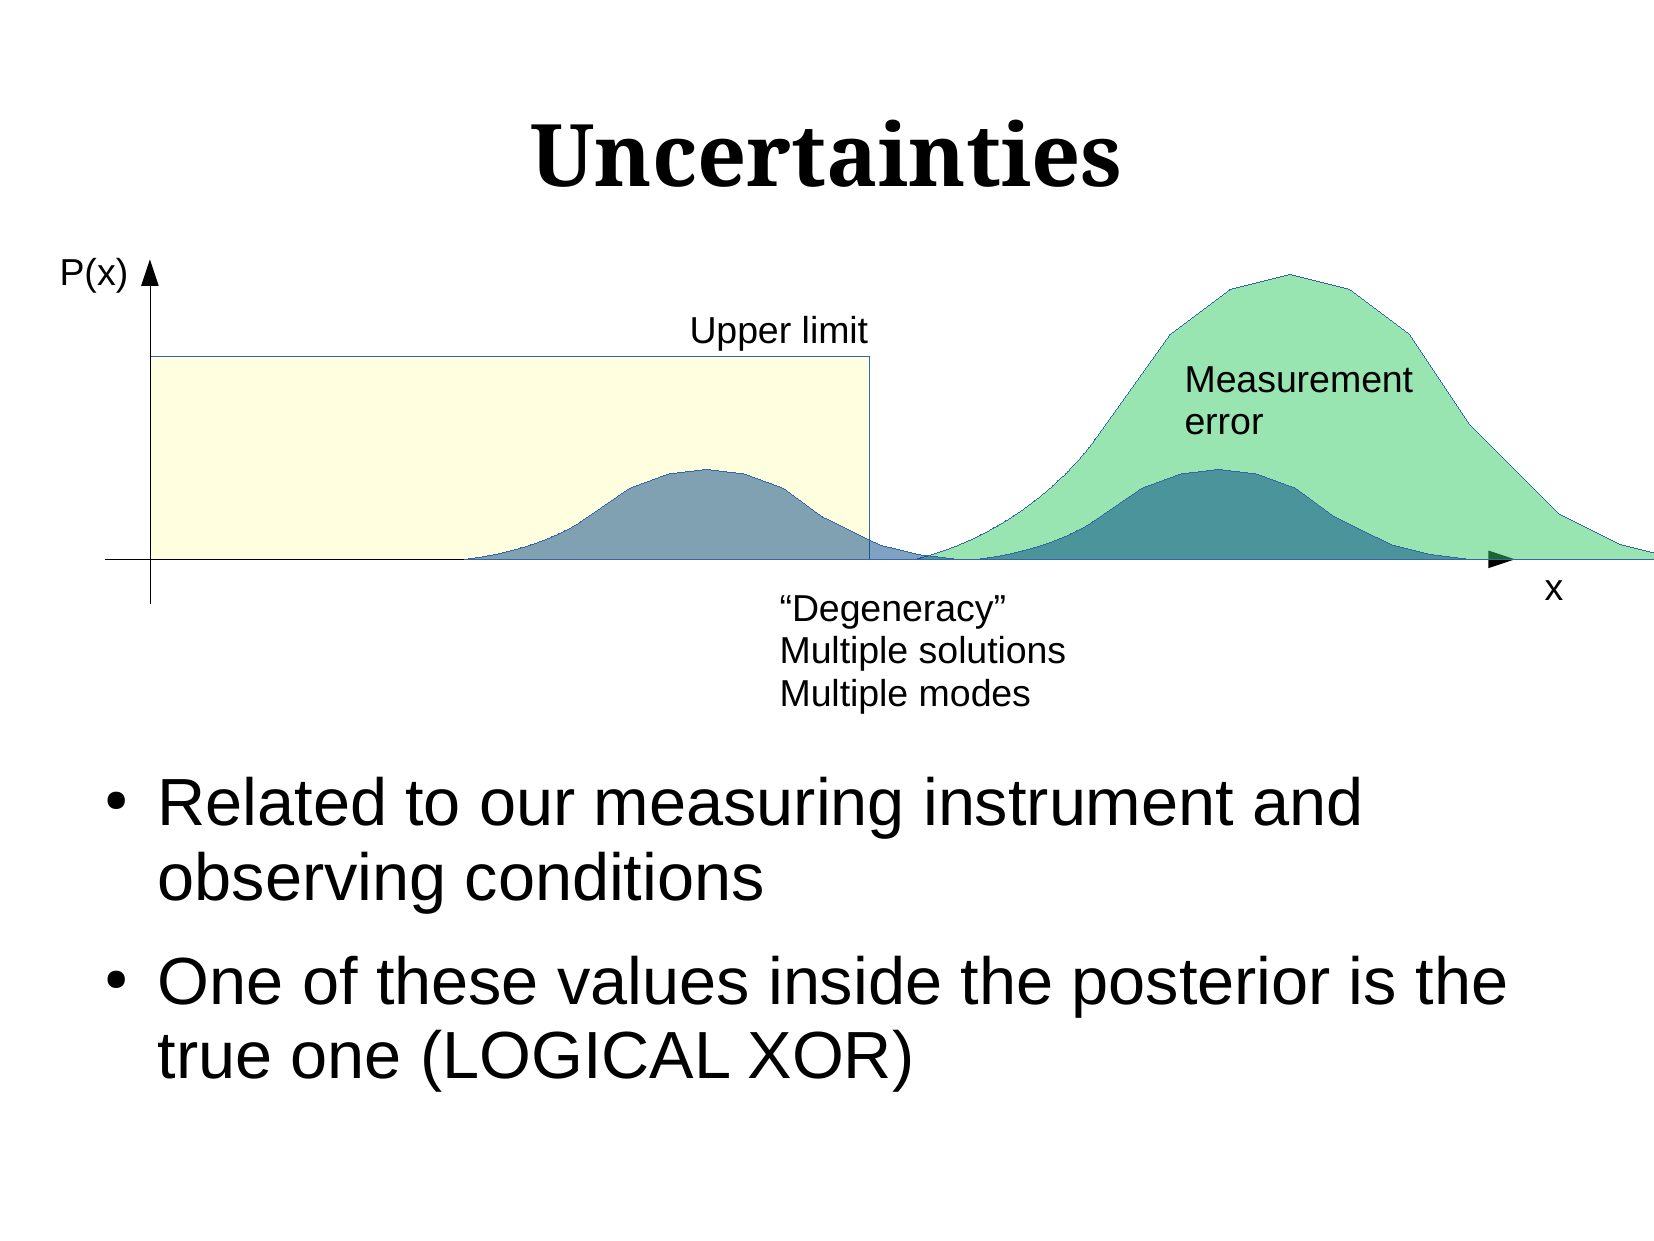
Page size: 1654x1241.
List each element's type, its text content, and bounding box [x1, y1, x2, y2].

list Related to our measuring instrument and observing conditions One of these values inside the posterior is the true one (LOGICAL XOR) [86, 764, 1575, 1170]
text_box Upper limit [674, 301, 900, 359]
text_box “Degeneracy” Multiple solutions Multiple modes [764, 580, 1185, 764]
text_box [151, 274, 1654, 560]
text_box P(x) [44, 244, 195, 302]
title Uncertainties [82, 49, 1571, 257]
text_box Measurement error [1169, 350, 1485, 450]
text_box x [1529, 560, 1654, 617]
